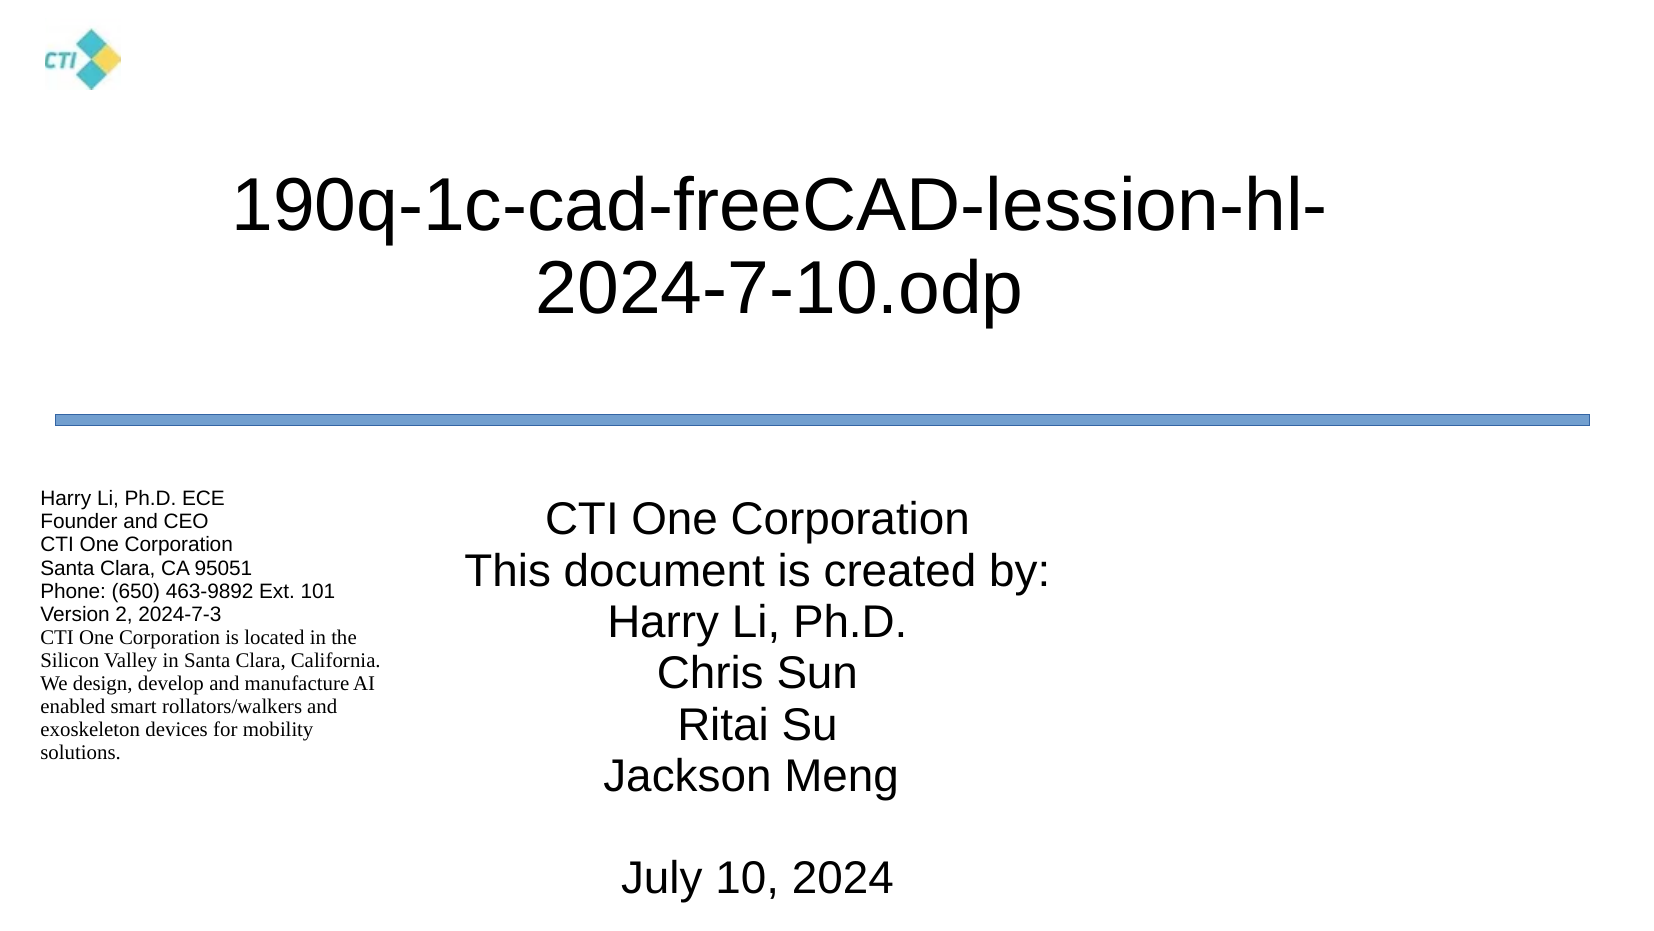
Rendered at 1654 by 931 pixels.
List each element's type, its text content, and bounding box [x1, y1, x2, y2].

text_box Harry Li, Ph.D. ECE Founder and CEO CTI One Corporation Santa Clara, CA 95051 Phone: (650) 463-9892 Ext. 101 Version 2, 2024-7-3 CTI One Corporation is located in the Silicon Valley in Santa Clara, California. We design, develop and manufacture AI enabled smart rollators/walkers and exoskeleton devices for mobility solutions. [25, 479, 409, 782]
text_box [55, 414, 1590, 426]
text_box CTI One Corporation This document is created by: Harry Li, Ph.D. Chris Sun Ritai Su Jackson Meng July 10, 2024 [405, 486, 1111, 912]
text_box 190q-1c-cad-freeCAD-lession-hl-2024-7-10.odp [135, 154, 1426, 338]
picture [45, 18, 121, 91]
